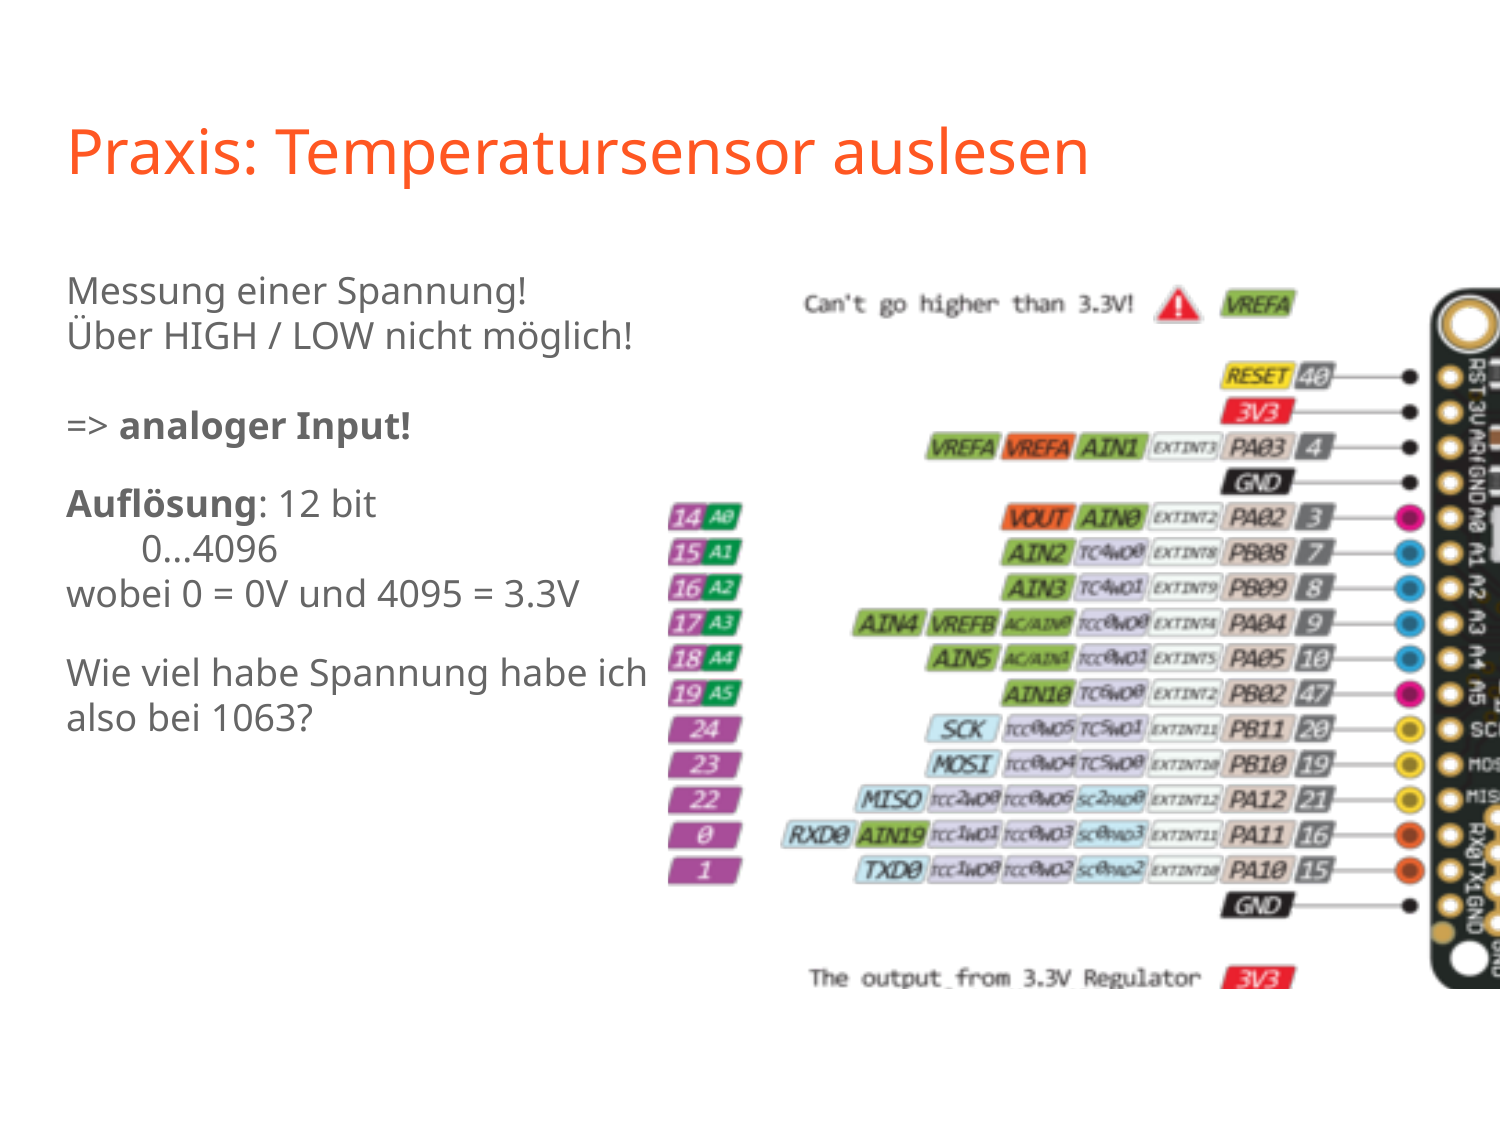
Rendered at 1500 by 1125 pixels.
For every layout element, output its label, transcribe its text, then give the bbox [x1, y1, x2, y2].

list Messung einer Spannung! Über HIGH / LOW nicht möglich! => analoger Input! Auflösung: 12 bit 0...4096 wobei 0 = 0V und 4095 = 3.3V Wie viel habe Spannung habe ich also bei 1063? [51, 252, 1449, 1000]
picture [667, 252, 1500, 989]
title Praxis: Temperatursensor auslesen [51, 97, 1449, 223]
